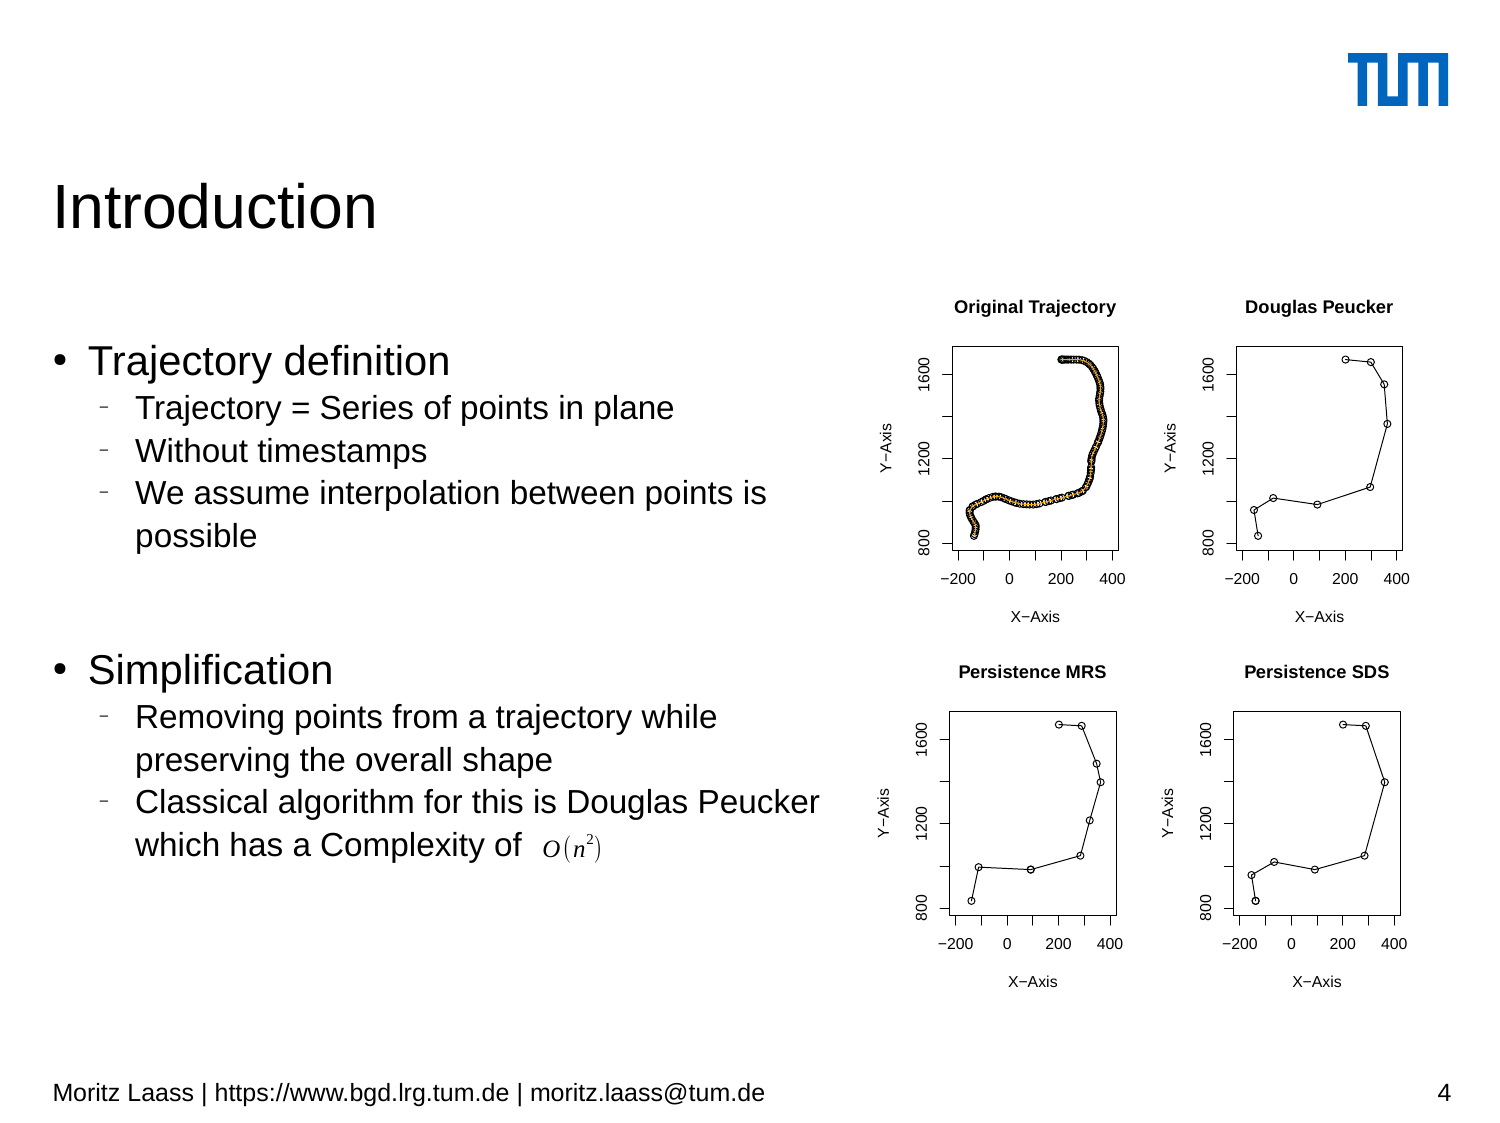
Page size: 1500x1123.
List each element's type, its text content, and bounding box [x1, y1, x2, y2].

chart [536, 831, 615, 863]
picture [850, 259, 1441, 1027]
list Trajectory definition Trajectory = Series of points in plane Without timestamps We assume interpolation between points is possible Simplification Removing points from a trajectory while preserving the overall shape Classical algorithm for this is Douglas Peucker which has a Complexity of [52, 330, 851, 996]
title Introduction [52, 171, 1453, 242]
